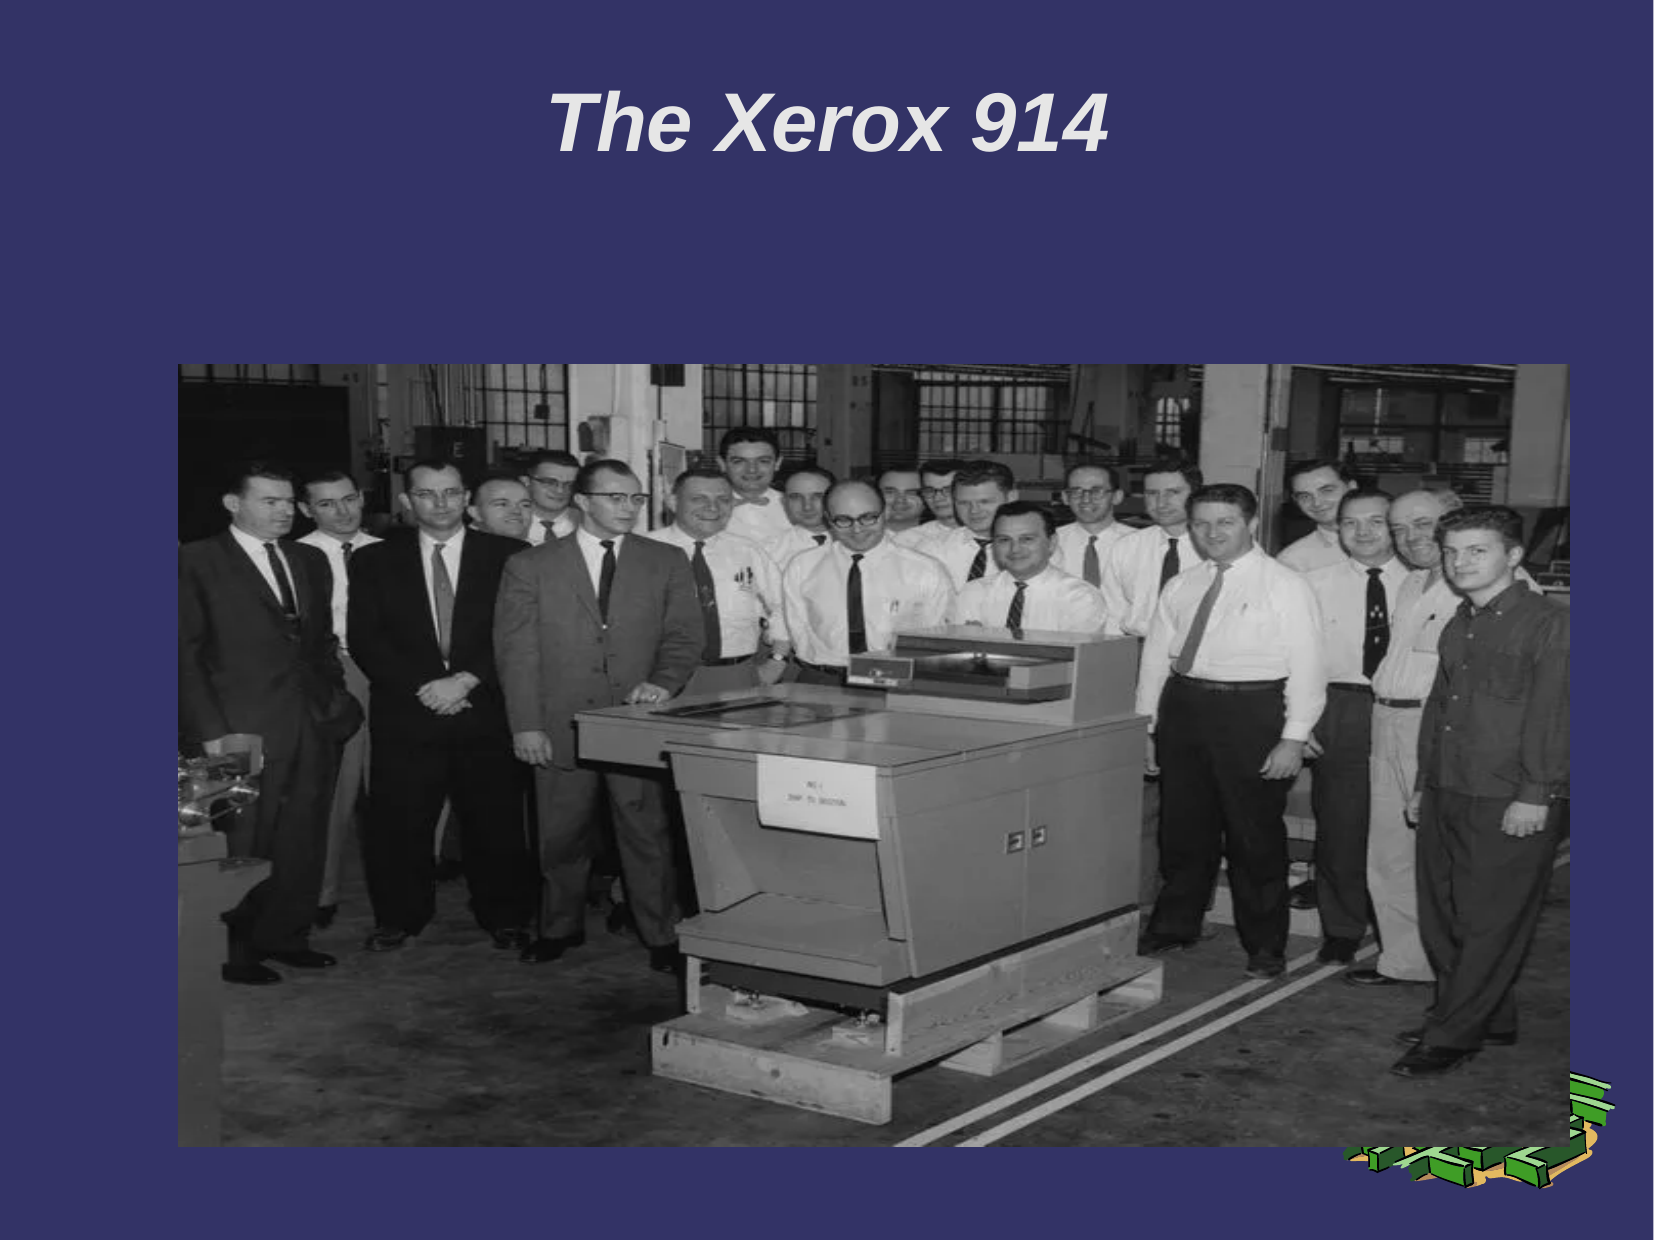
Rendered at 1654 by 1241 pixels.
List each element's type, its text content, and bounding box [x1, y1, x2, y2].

picture [178, 364, 1570, 1147]
title The Xerox 914 [121, 19, 1534, 227]
